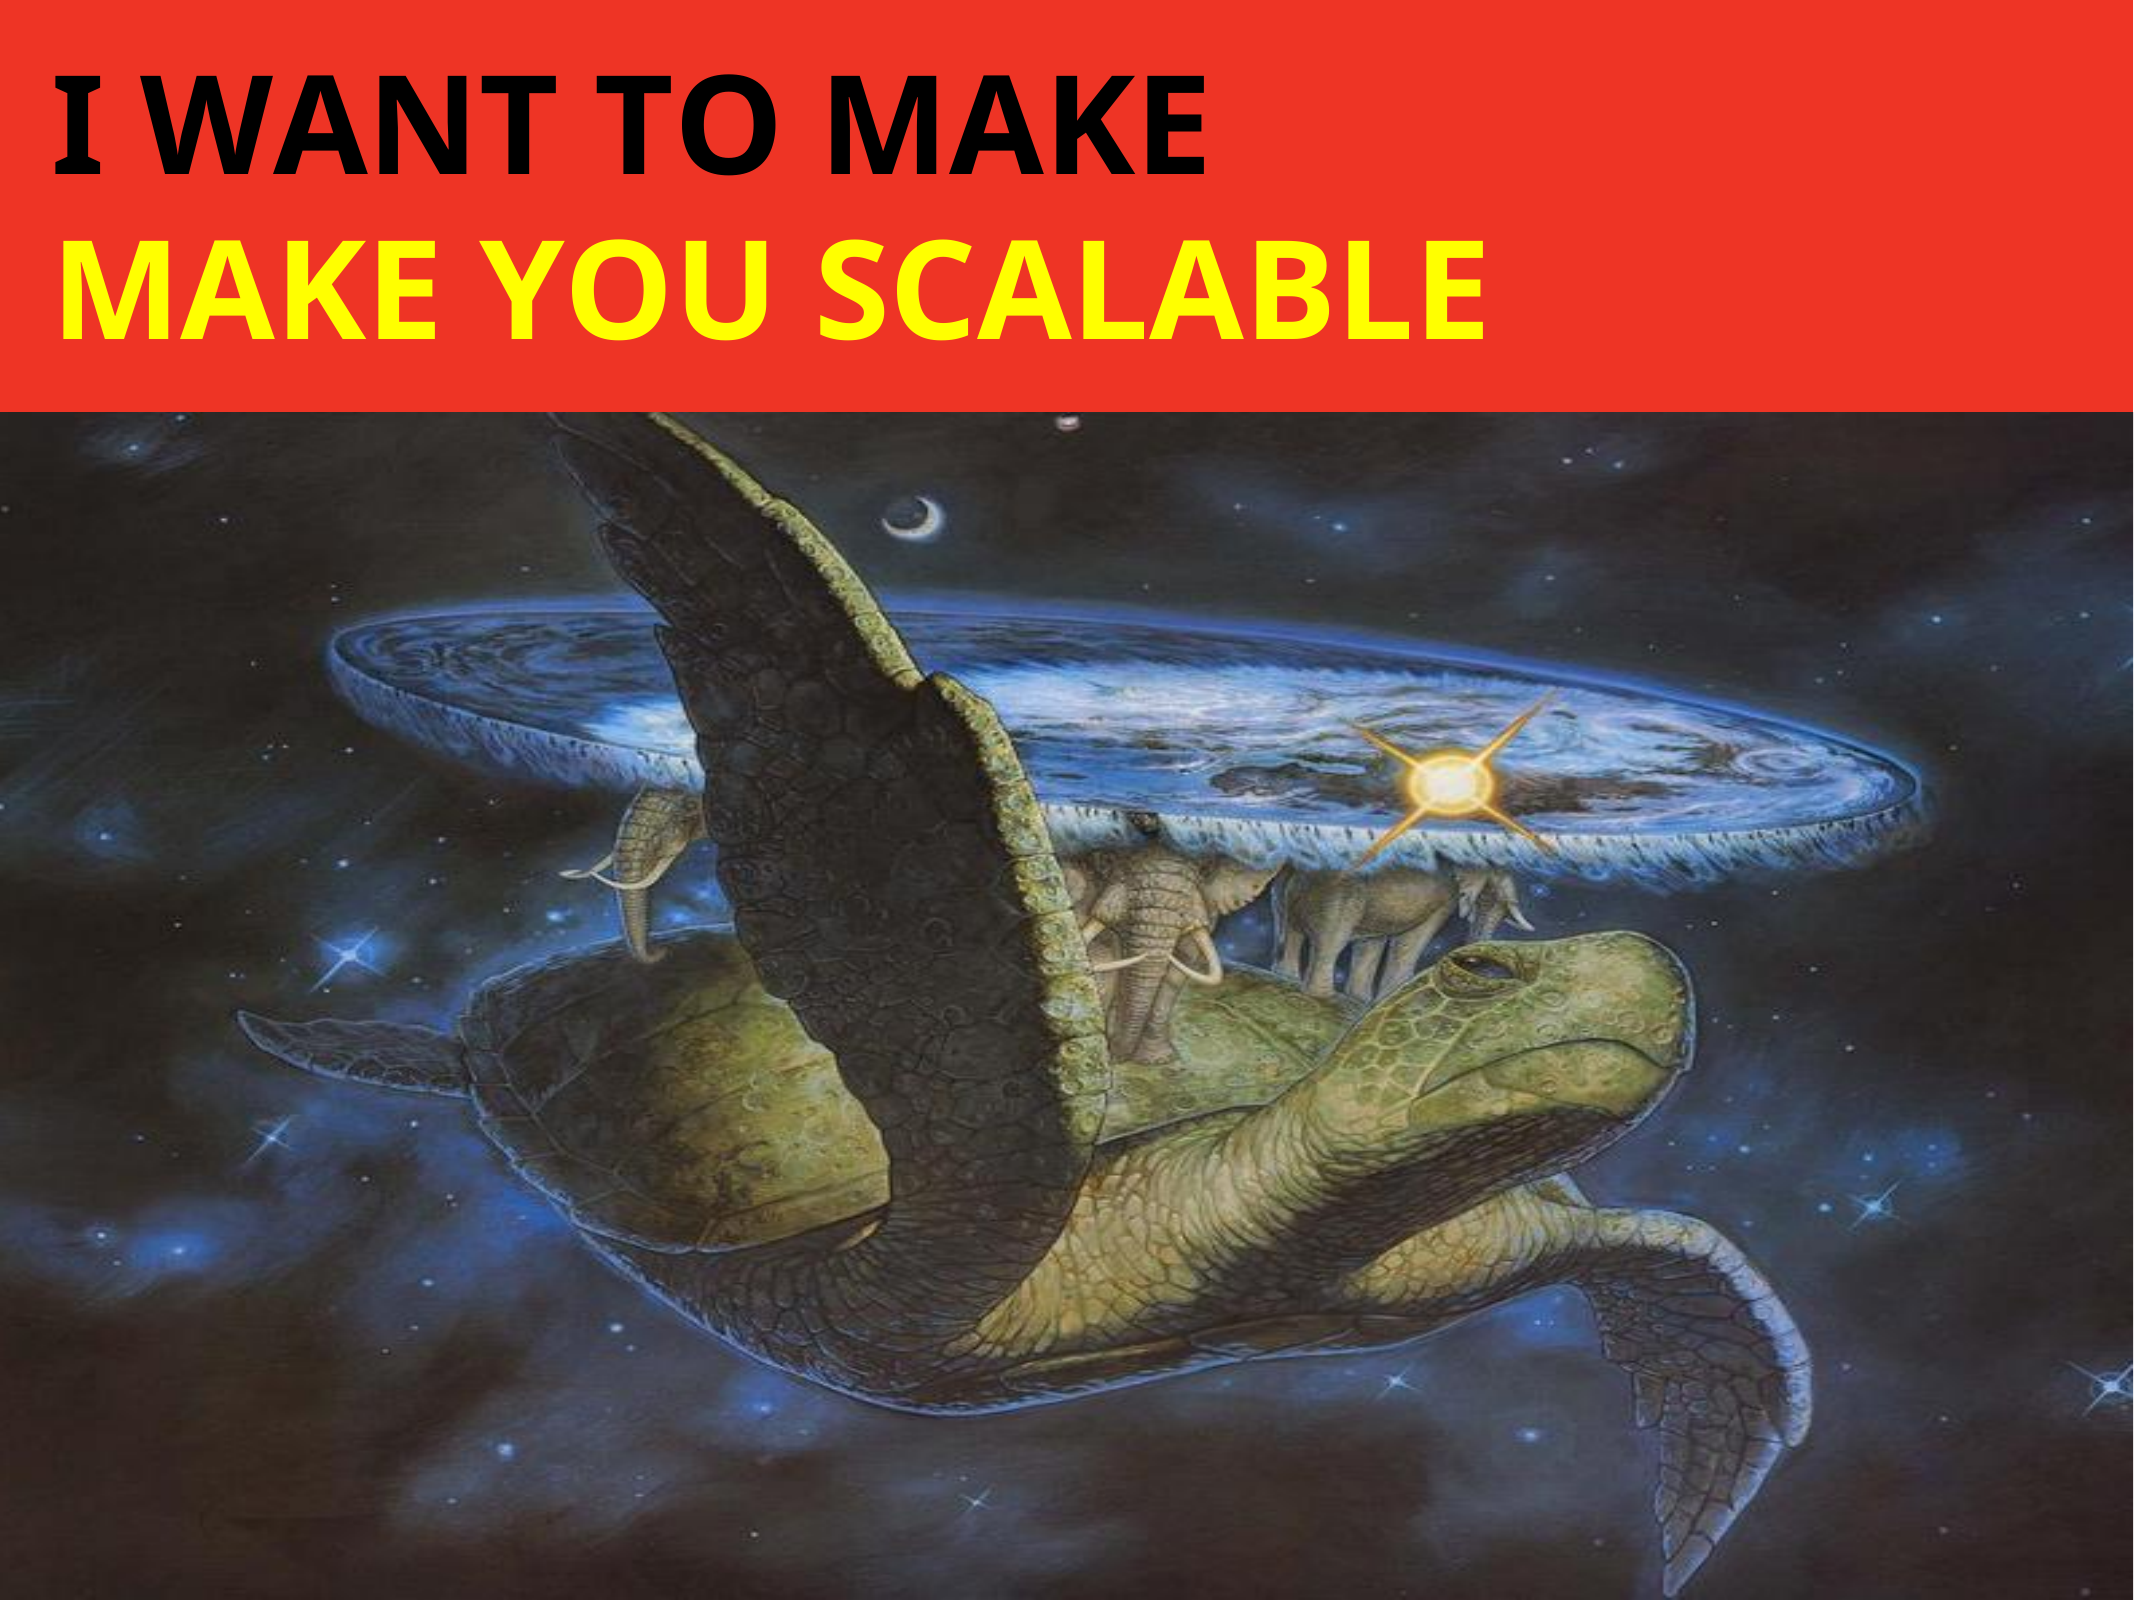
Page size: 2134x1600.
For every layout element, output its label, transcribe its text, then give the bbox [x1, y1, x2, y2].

text_box I WANT TO MAKE MAKE YOU SCALABLE [41, 37, 2134, 412]
picture [0, 412, 2134, 1600]
